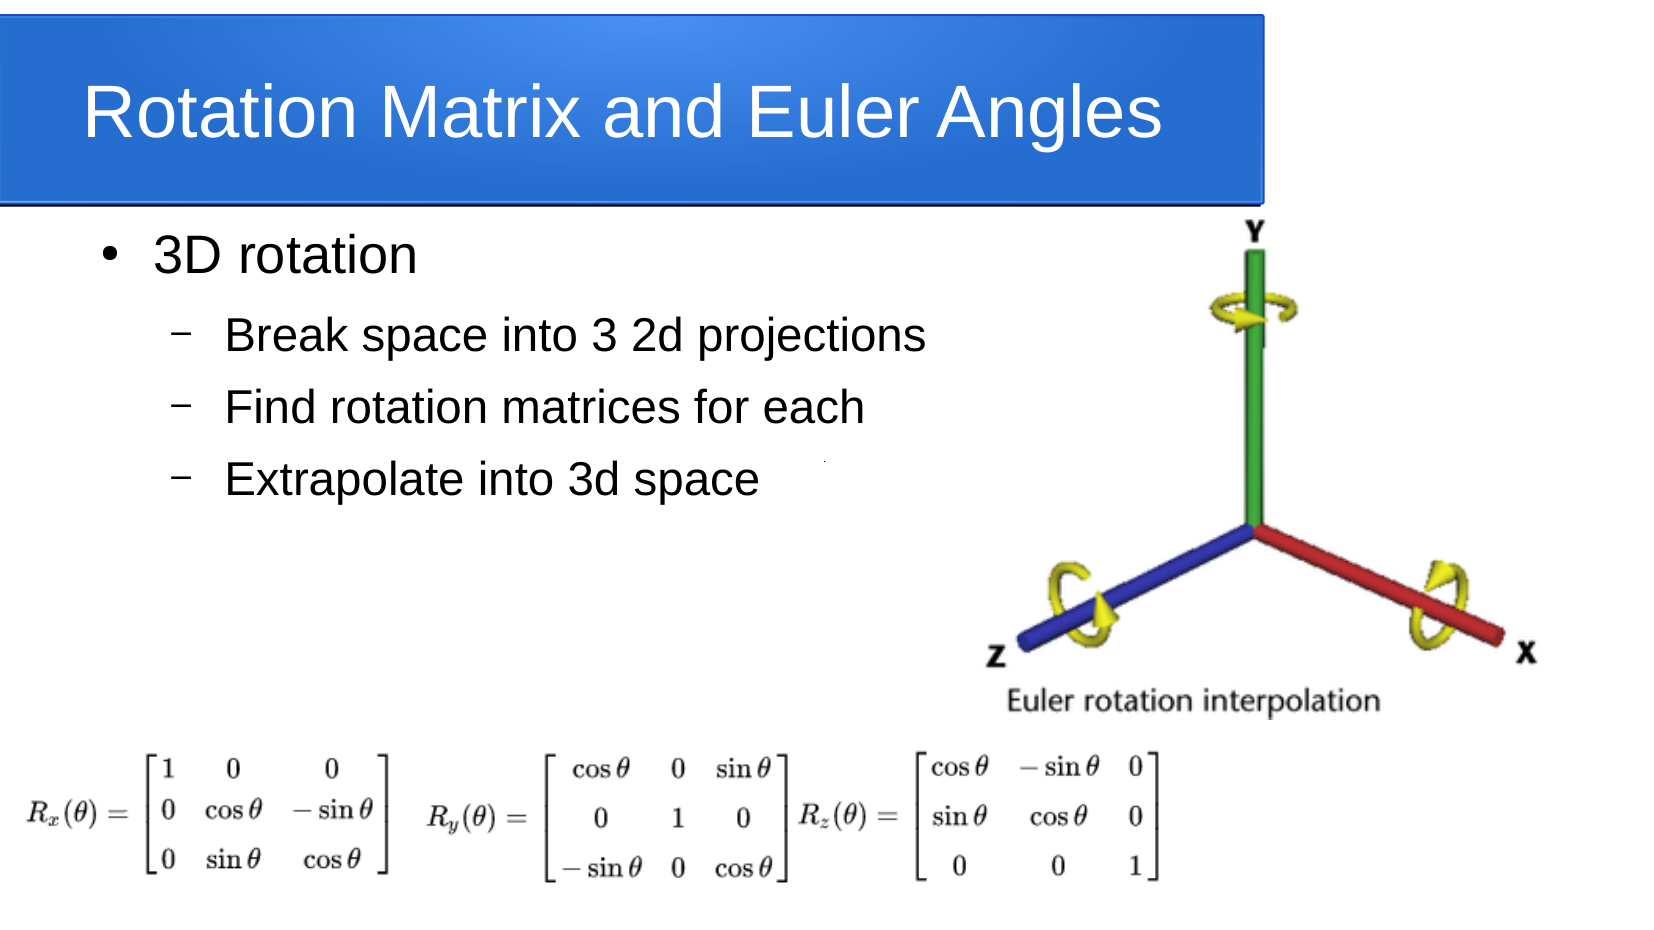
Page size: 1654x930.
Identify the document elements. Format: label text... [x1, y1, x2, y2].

picture [4, 743, 1201, 890]
picture [972, 216, 1546, 721]
list 3D rotation Break space into 3 2d projections Find rotation matrices for each Extrapolate into 3d space [82, 224, 1571, 764]
title Rotation Matrix and Euler Angles [82, 35, 1234, 189]
